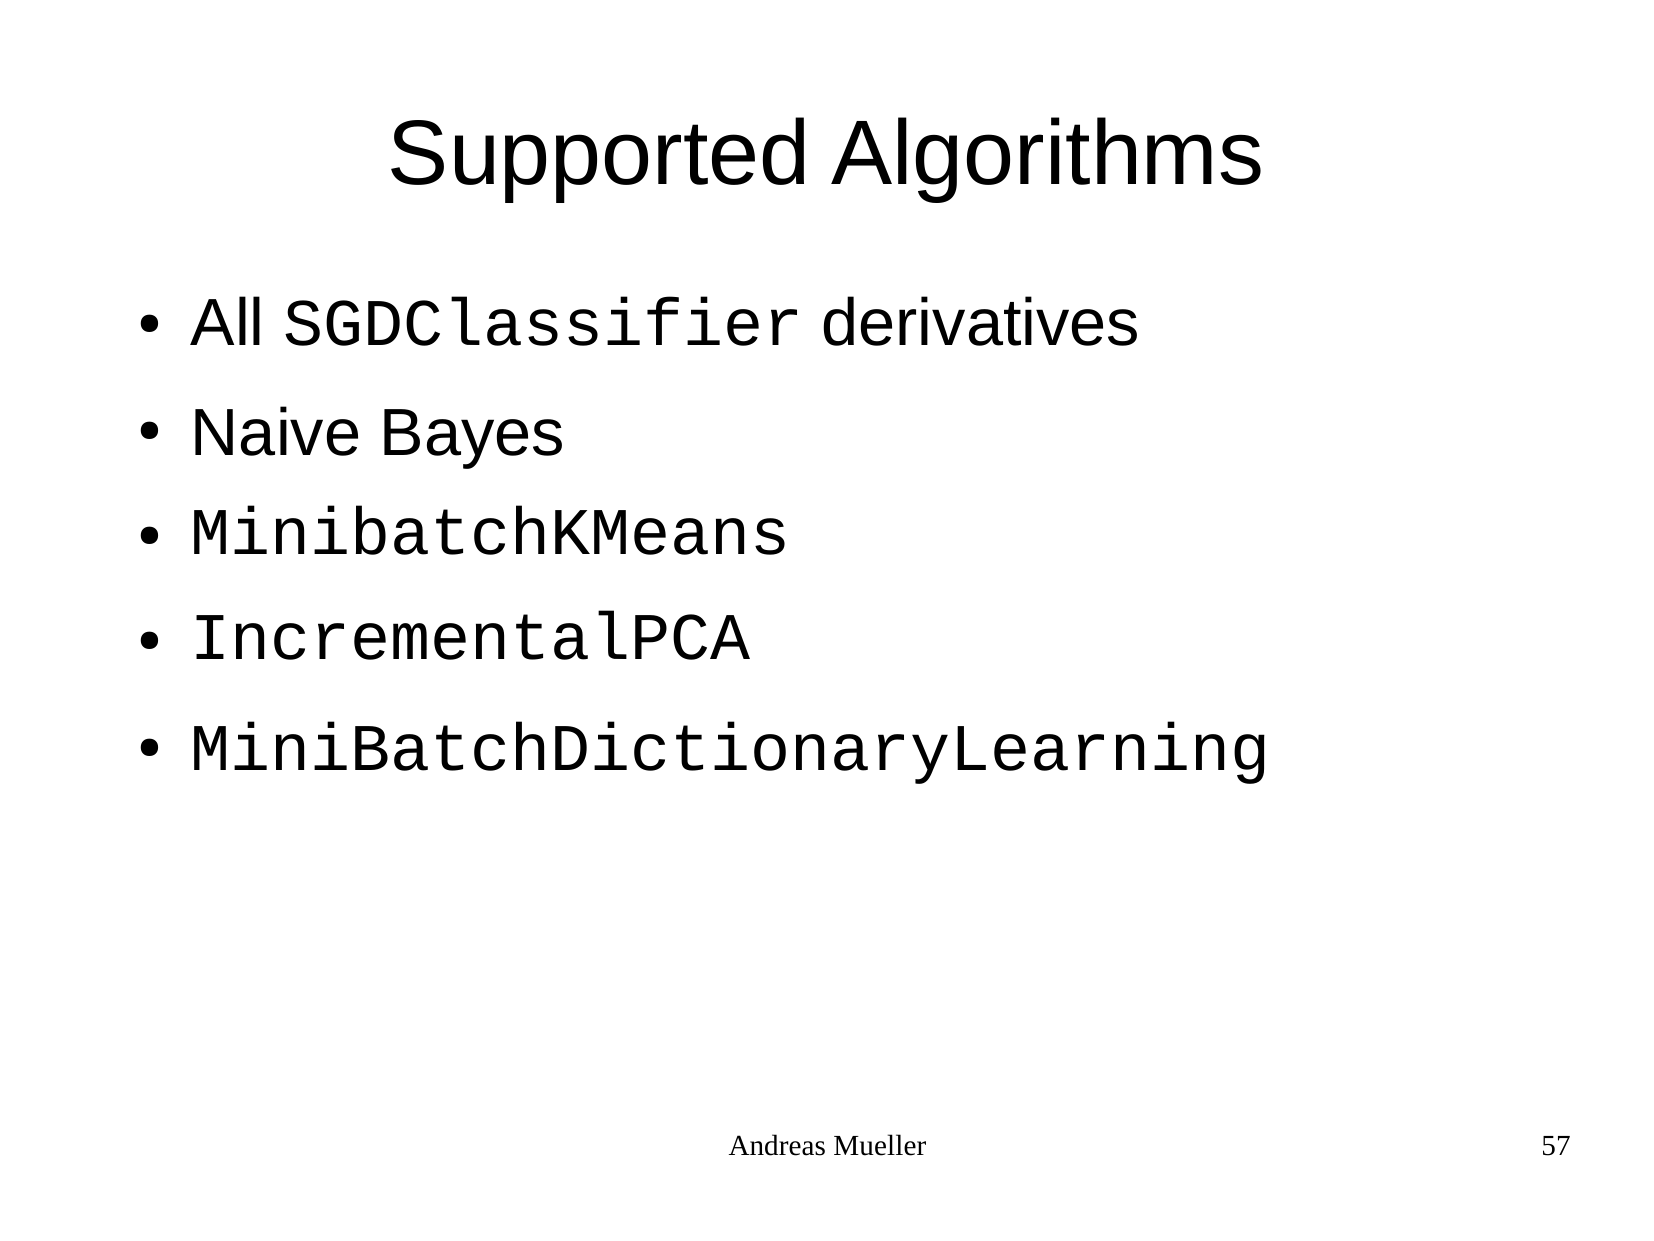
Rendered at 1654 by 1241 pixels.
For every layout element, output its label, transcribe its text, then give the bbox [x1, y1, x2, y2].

title Supported Algorithms [82, 49, 1571, 257]
list All SGDClassifier derivatives Naive Bayes MinibatchKMeans IncrementalPCA MiniBatchDictionaryLearning [120, 285, 1441, 826]
